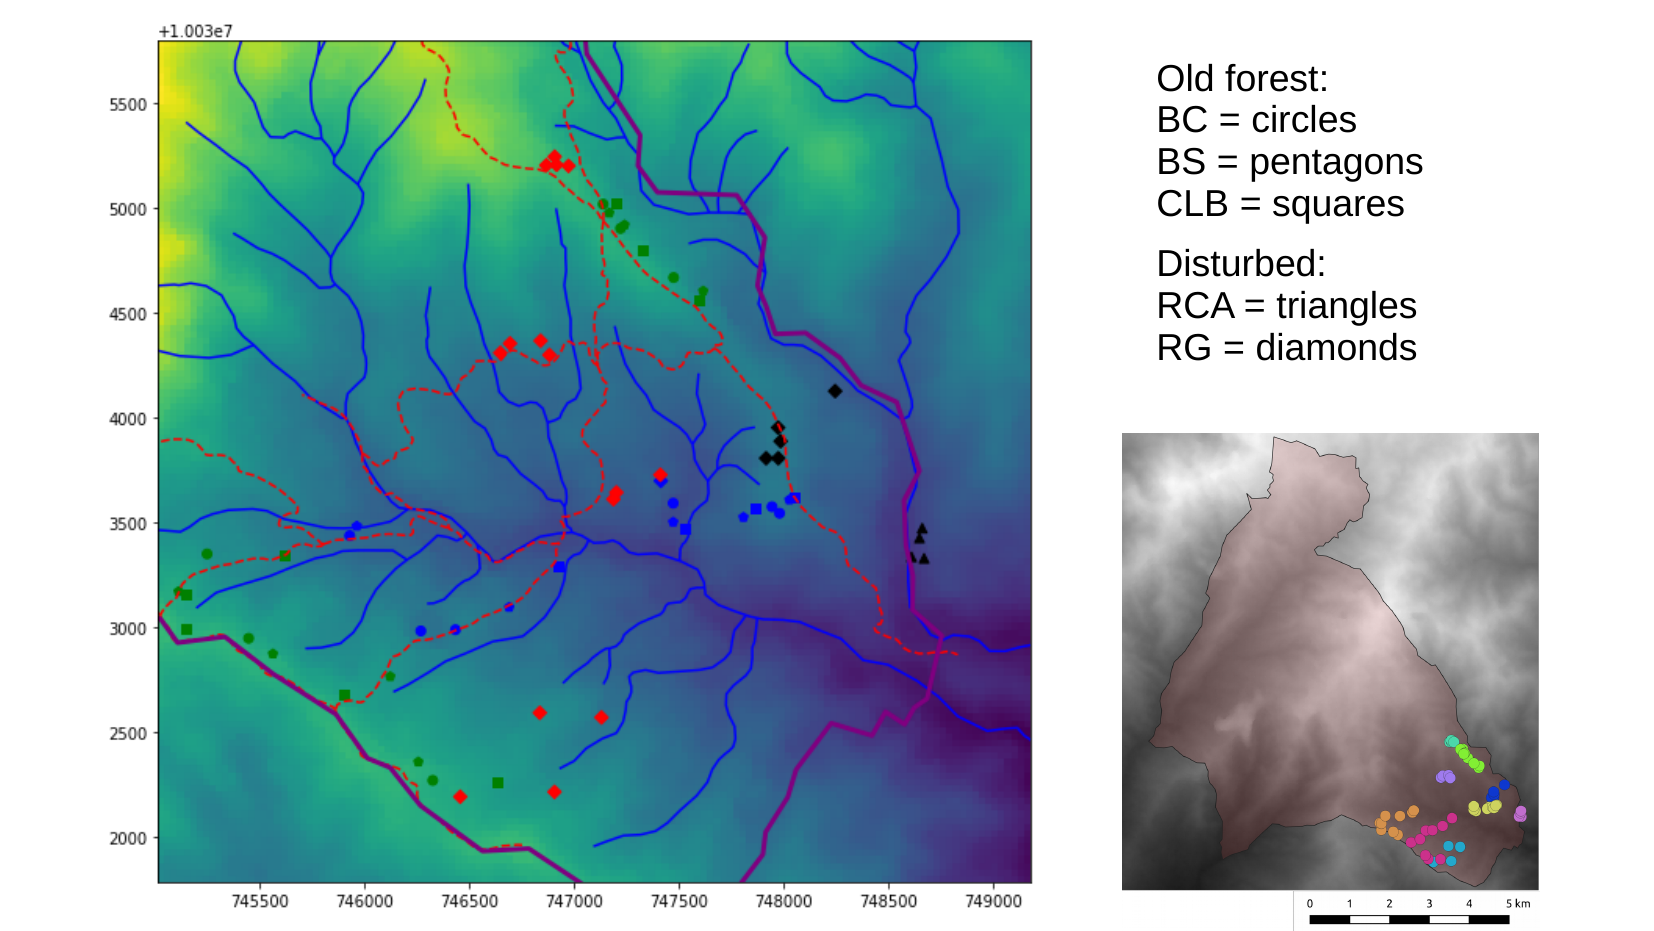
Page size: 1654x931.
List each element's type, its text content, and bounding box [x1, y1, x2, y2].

picture [1122, 433, 1540, 931]
text_box Disturbed: RCA = triangles RG = diamonds [1141, 235, 1444, 433]
text_box Old forest: BC = circles BS = pentagons CLB = squares [1141, 49, 1444, 235]
picture [97, 14, 1048, 920]
